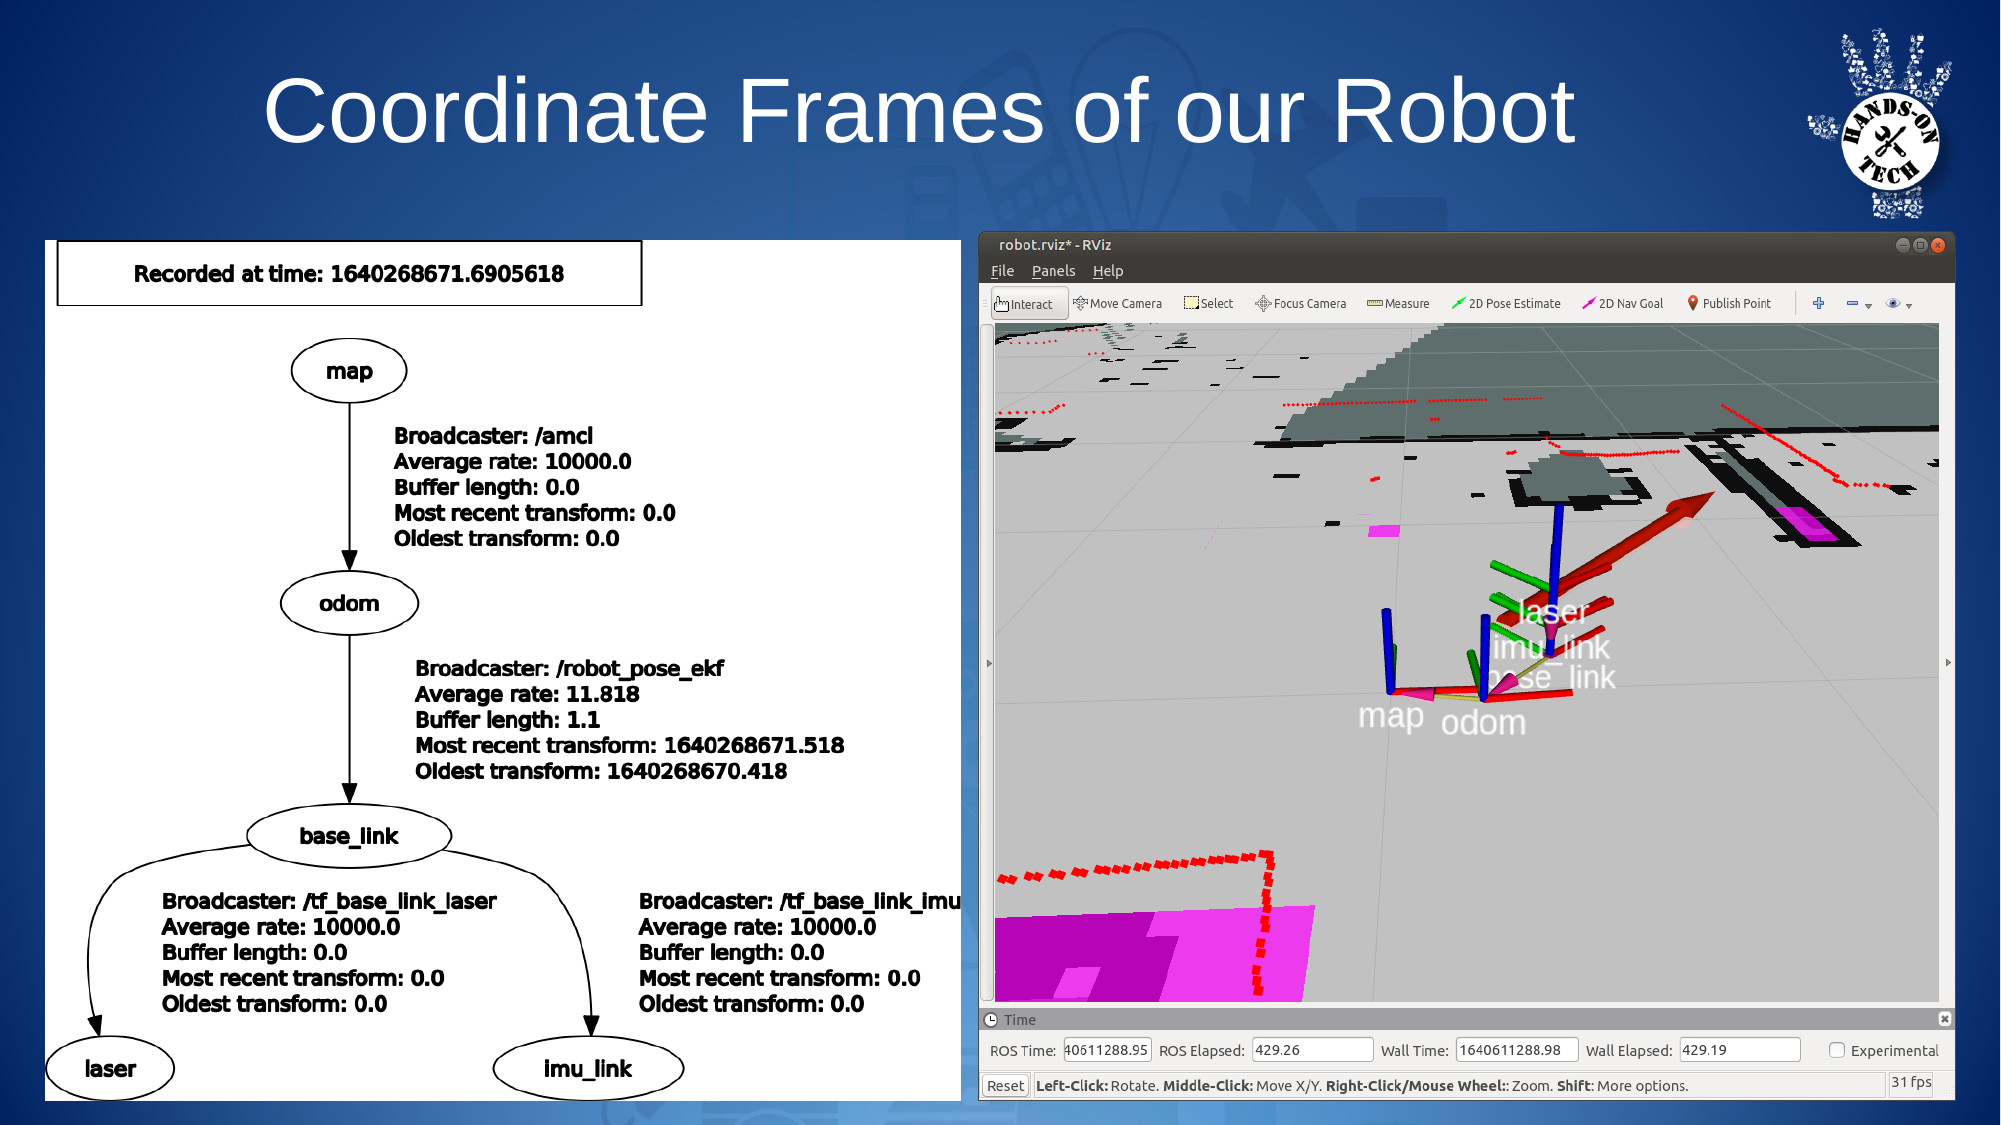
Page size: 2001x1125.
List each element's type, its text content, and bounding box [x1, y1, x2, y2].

text_box Coordinate Frames of our Robot [100, 3, 1741, 222]
picture [0, 0, 2001, 1125]
